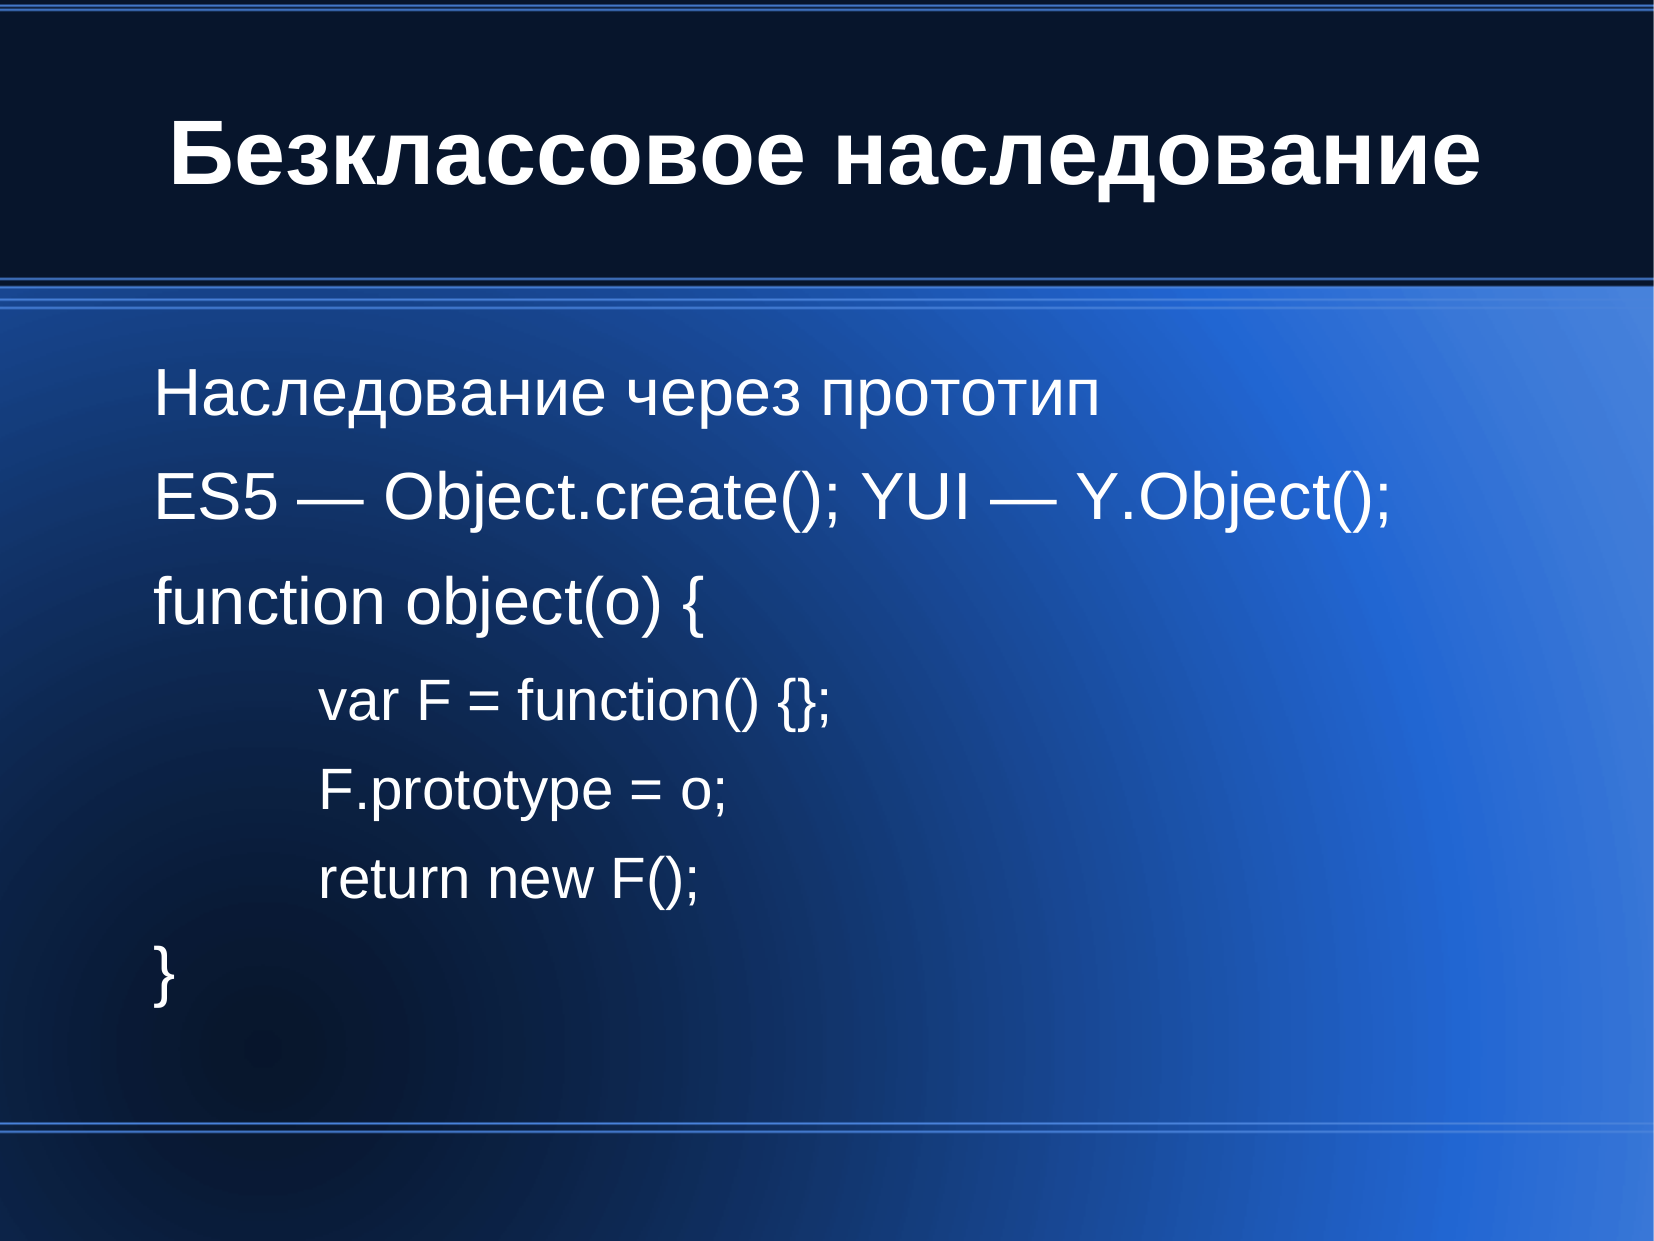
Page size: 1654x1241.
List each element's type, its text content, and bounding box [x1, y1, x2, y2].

title Безклассовое наследование [82, 49, 1571, 257]
picture [0, 0, 1654, 1241]
list Наследование через прототип ES5 — Object.create(); YUI — Y.Object(); function object(o) { var F = function() {}; F.prototype = o; return new F(); } [82, 355, 1571, 1218]
